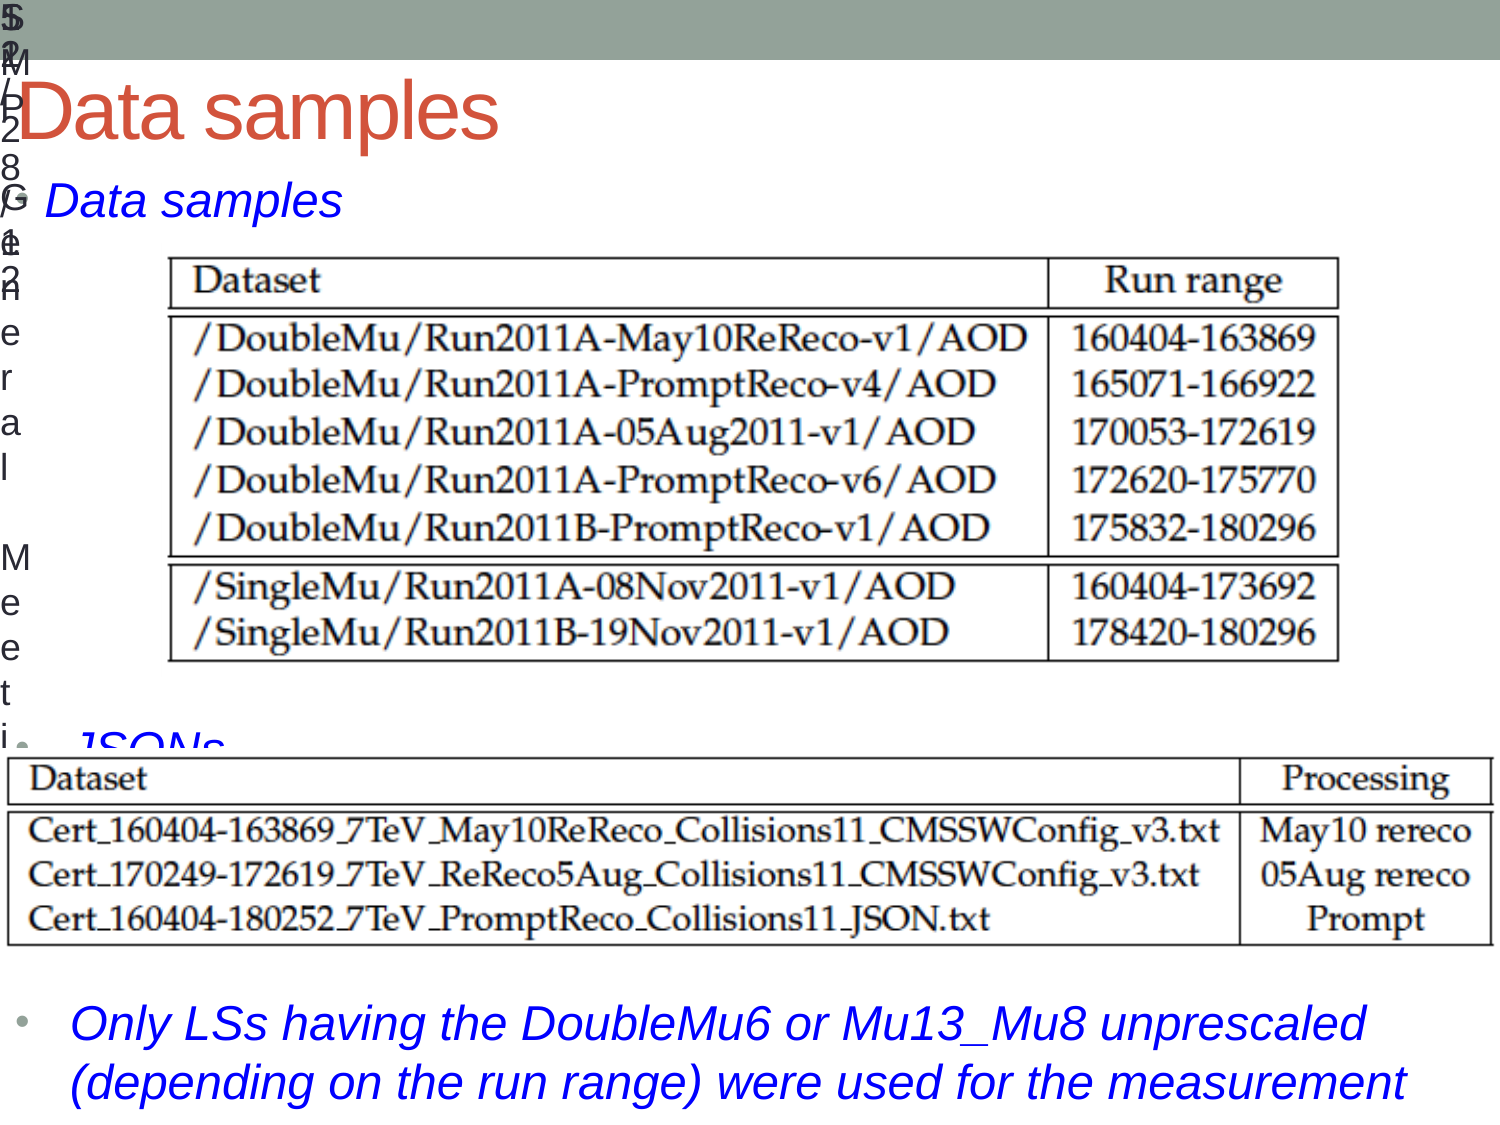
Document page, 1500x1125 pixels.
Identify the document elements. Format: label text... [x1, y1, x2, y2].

picture [0, 748, 1500, 956]
picture [160, 243, 1350, 677]
title Data samples [0, 24, 1350, 161]
list Data samples JSONs Only LSs having the DoubleMu6 or Mu13_Mu8 unprescaled (depending on the run range) were used for the measurement [0, 161, 1500, 748]
list Data samples JSONs Only LSs having the DoubleMu6 or Mu13_Mu8 unprescaled (depending on the run range) were used for the measurement [0, 956, 1500, 1125]
